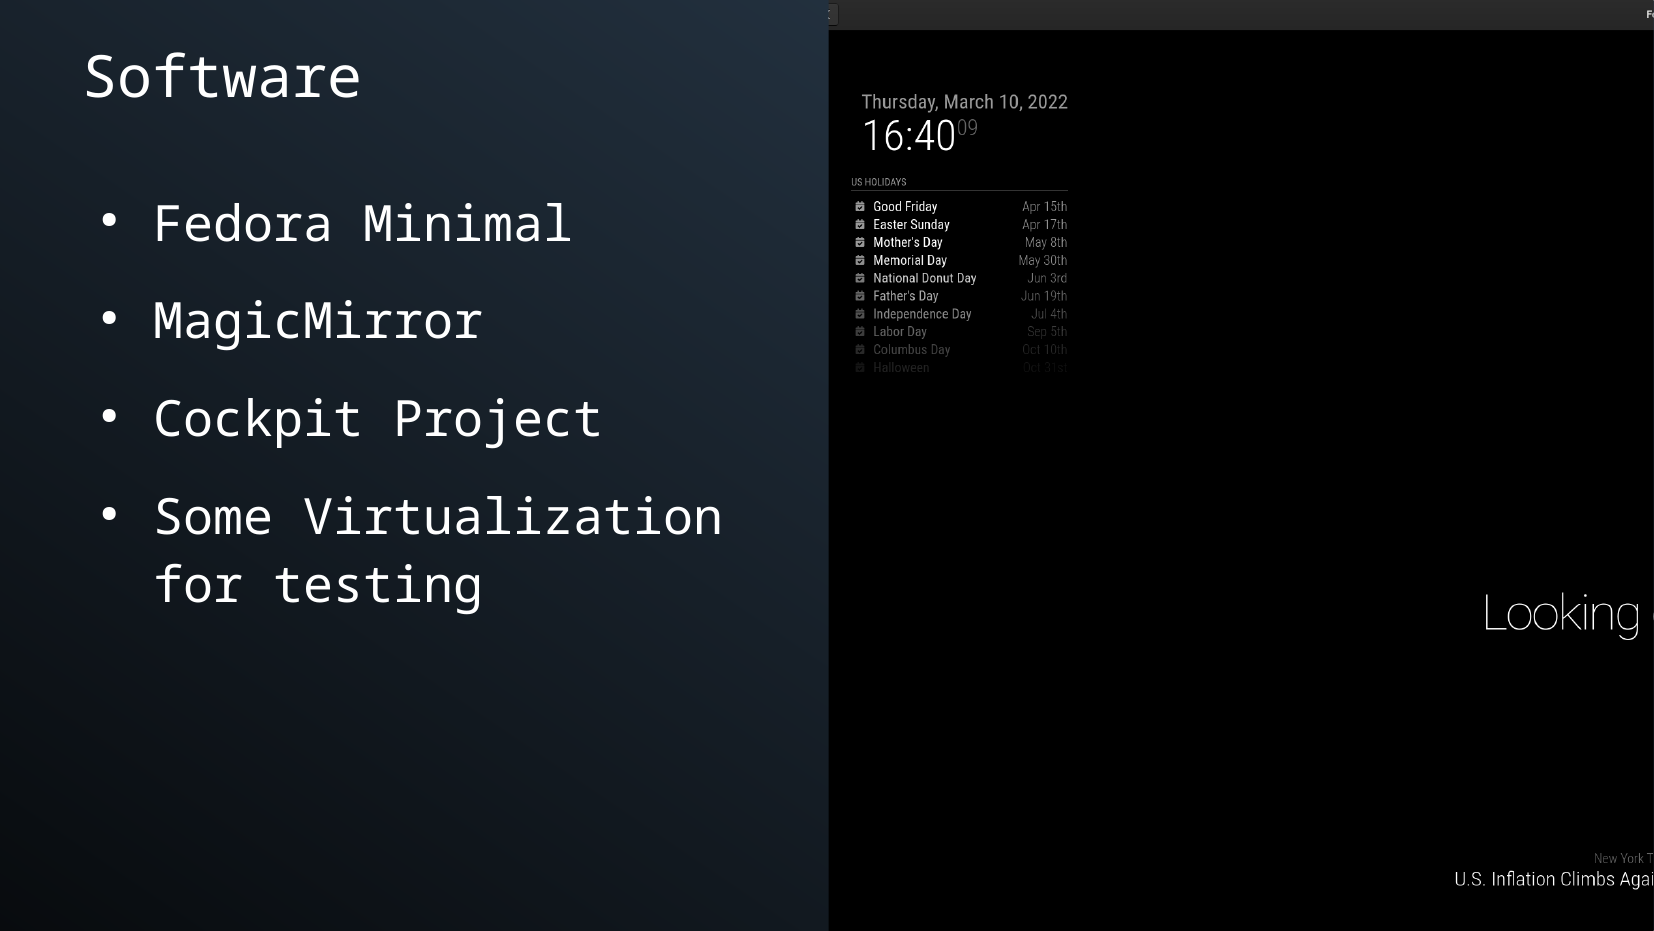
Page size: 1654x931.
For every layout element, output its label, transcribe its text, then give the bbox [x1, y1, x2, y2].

list Fedora Minimal MagicMirror Cockpit Project Some Virtualization for testing [82, 187, 788, 826]
picture [828, 0, 1654, 931]
title Software [82, 37, 828, 113]
